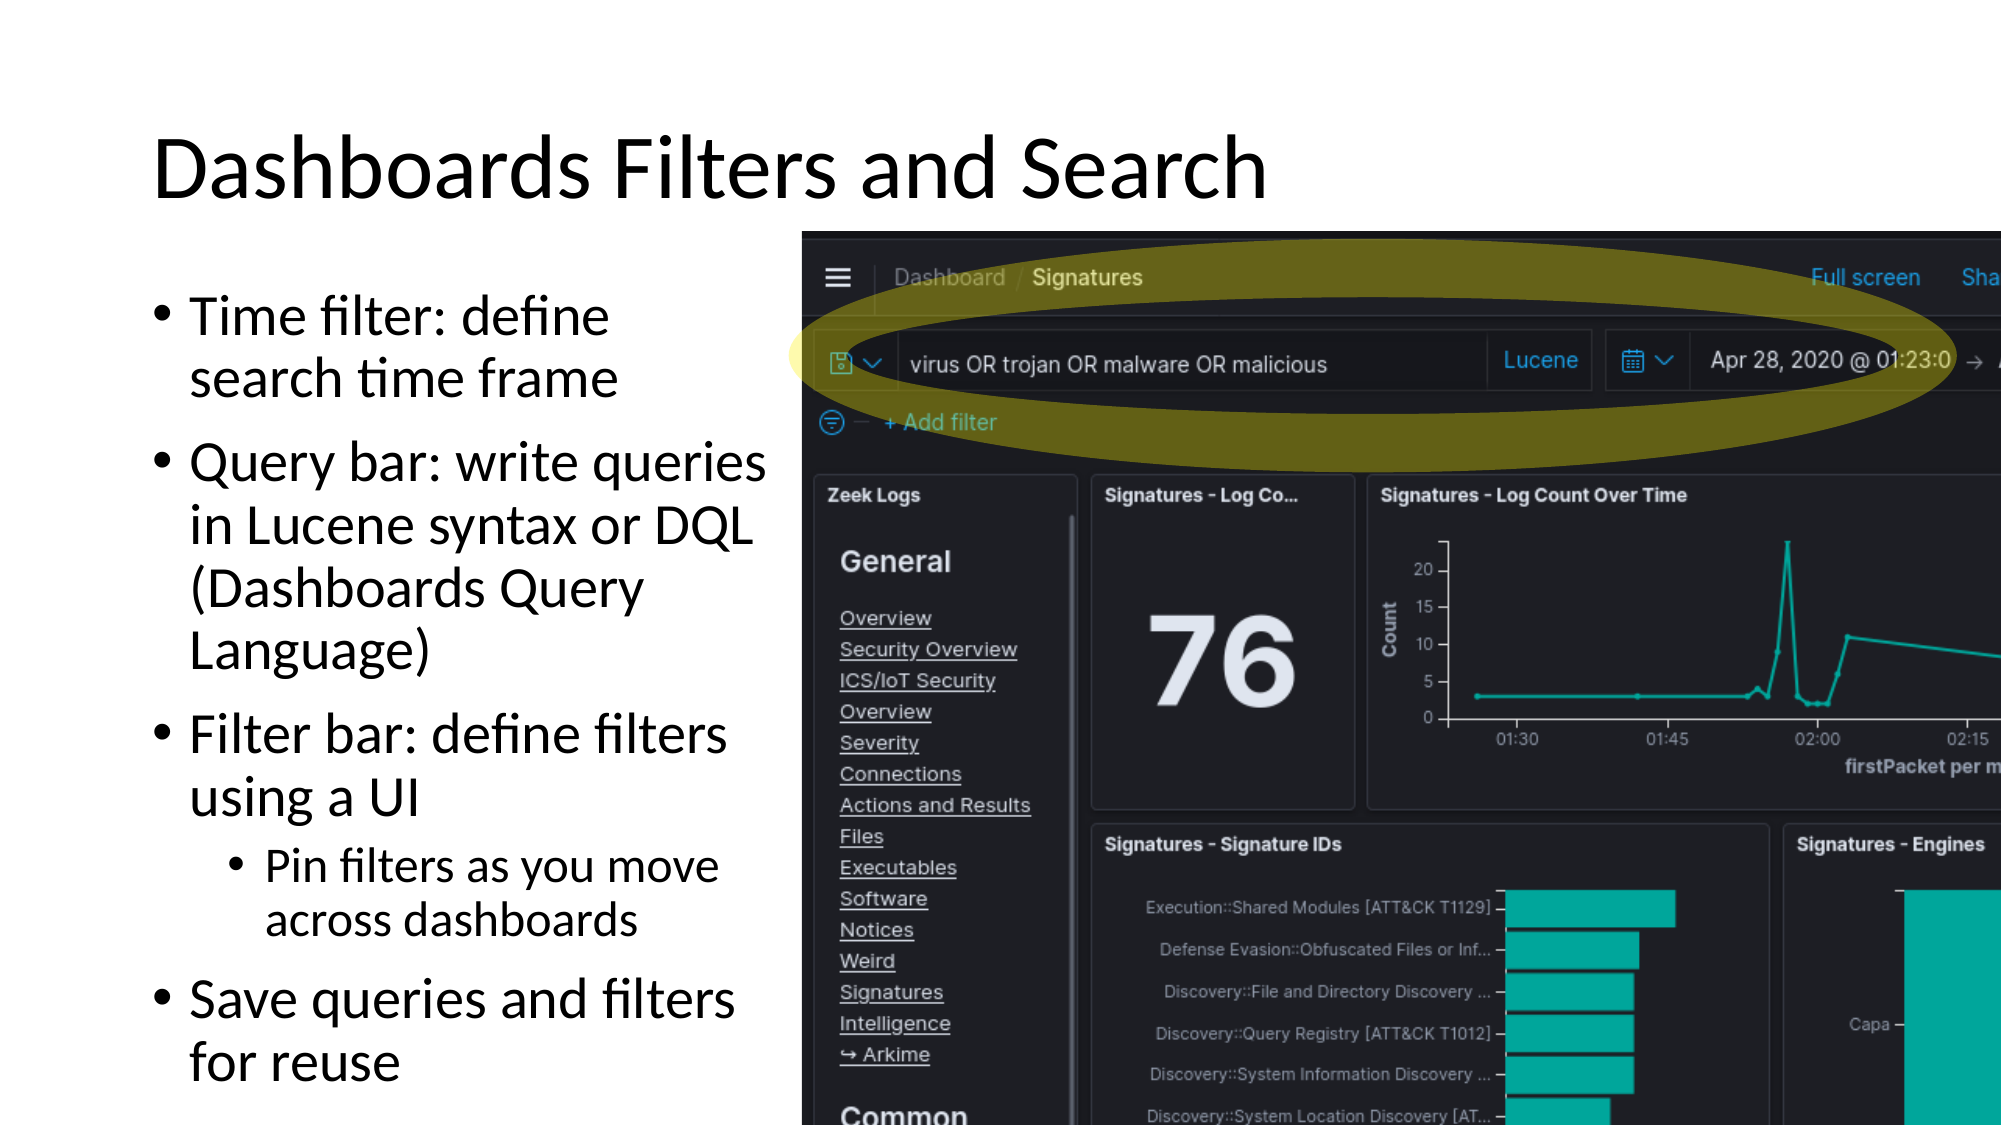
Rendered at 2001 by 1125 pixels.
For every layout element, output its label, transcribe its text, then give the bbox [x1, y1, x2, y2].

title Dashboards Filters and Search [137, 59, 1863, 278]
list Time filter: define search time frame Query bar: write queries in Lucene syntax or DQL (Dashboards Query Language) Filter bar: define filters using a UI Pin filters as you move across dashboards Save queries and filters for reuse [137, 277, 792, 1106]
picture [848, 298, 1898, 413]
picture [801, 231, 2001, 1125]
text_box [788, 238, 1957, 473]
